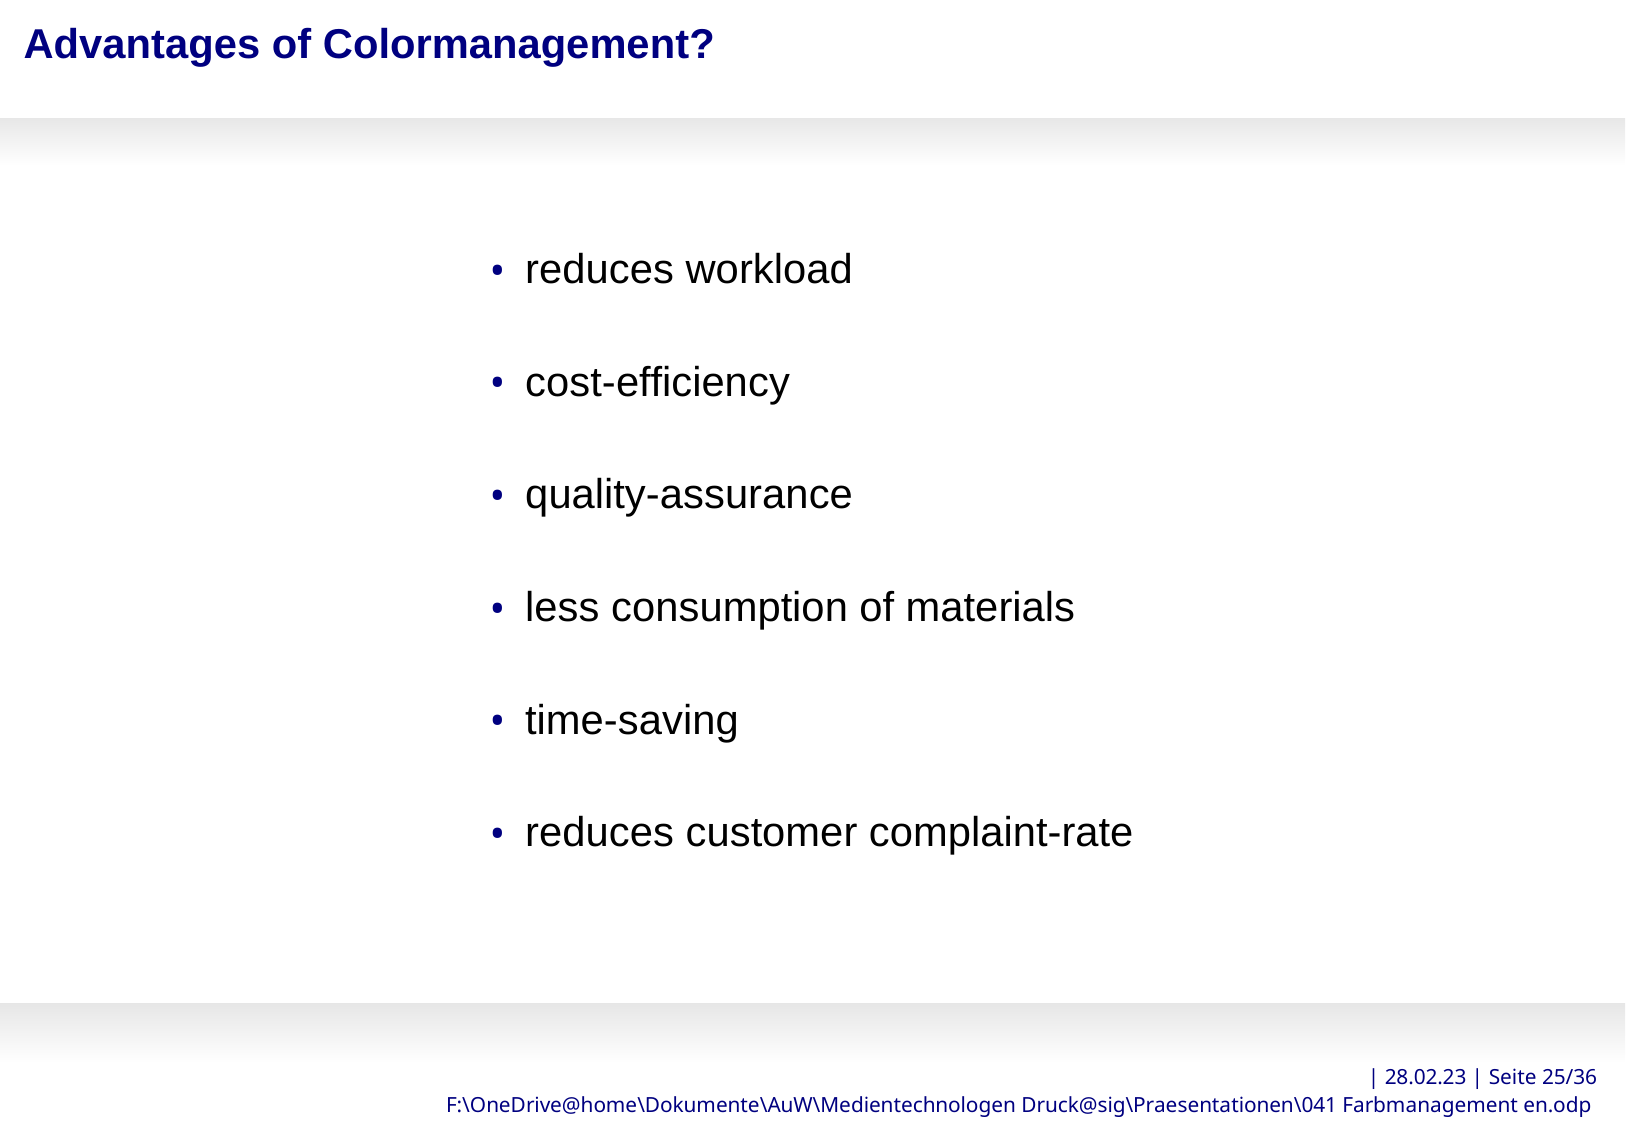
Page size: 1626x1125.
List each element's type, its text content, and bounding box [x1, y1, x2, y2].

title Advantages of Colormanagement? [23, 11, 1600, 130]
list reduces workload cost-efficiency quality-assurance less consumption of materials time-saving reduces customer complaint-rate [442, 236, 1588, 850]
